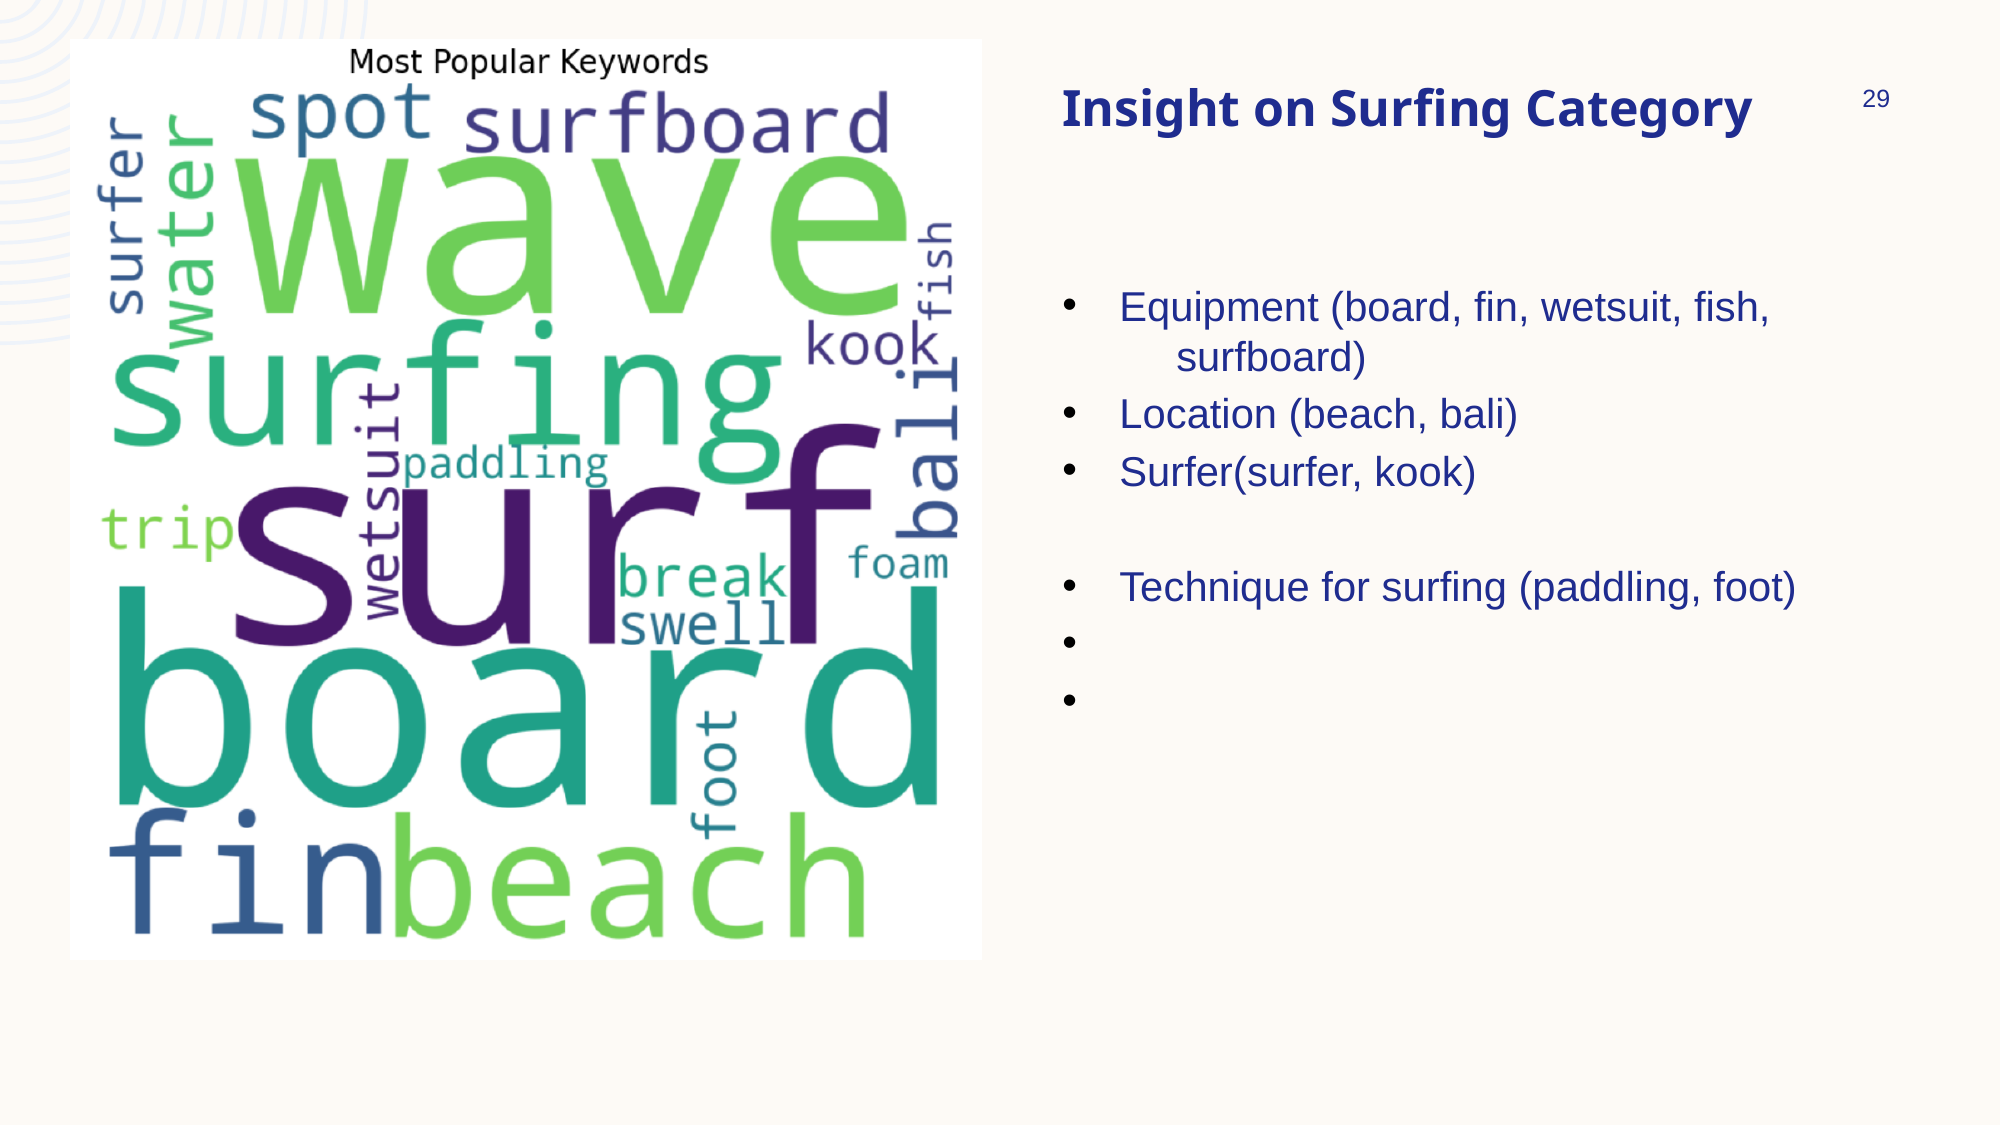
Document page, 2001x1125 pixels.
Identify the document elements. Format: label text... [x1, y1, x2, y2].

list Insight on Surfing Category Equipment (board, fin, wetsuit, fish, surfboard) Location (beach, bali) Surfer(surfer, kook) Technique for surfing (paddling, foot) [1047, 69, 1942, 1056]
text_box [1795, 75, 1958, 121]
picture [70, 39, 982, 960]
